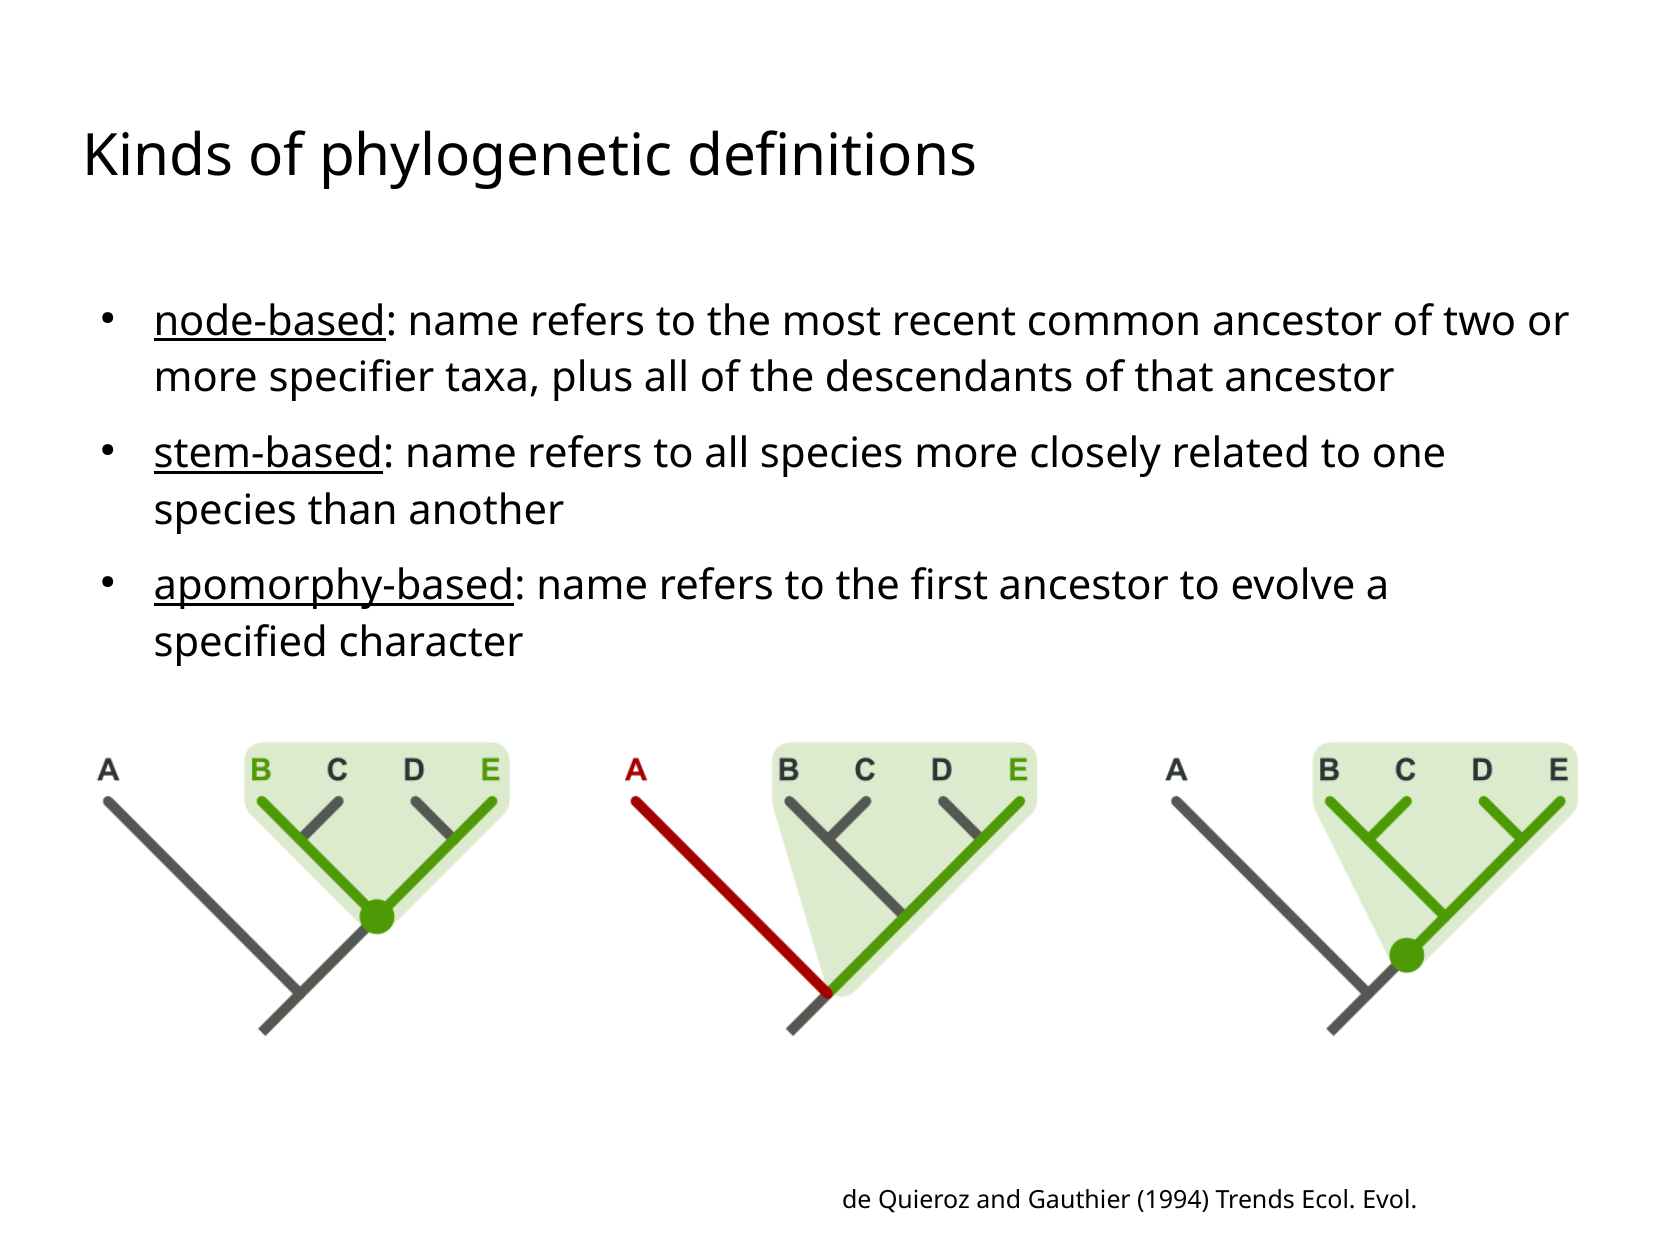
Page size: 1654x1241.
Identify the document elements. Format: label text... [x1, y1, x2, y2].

title Kinds of phylogenetic definitions [82, 49, 1571, 257]
picture [90, 735, 1585, 1040]
list node-based: name refers to the most recent common ancestor of two or more specifier taxa, plus all of the descendants of that ancestor stem-based: name refers to all species more closely related to one species than another apomorphy-based: name refers to the first ancestor to evolve a specified character [82, 290, 1571, 1109]
text_box de Quieroz and Gauthier (1994) Trends Ecol. Evol. [827, 1174, 1617, 1225]
